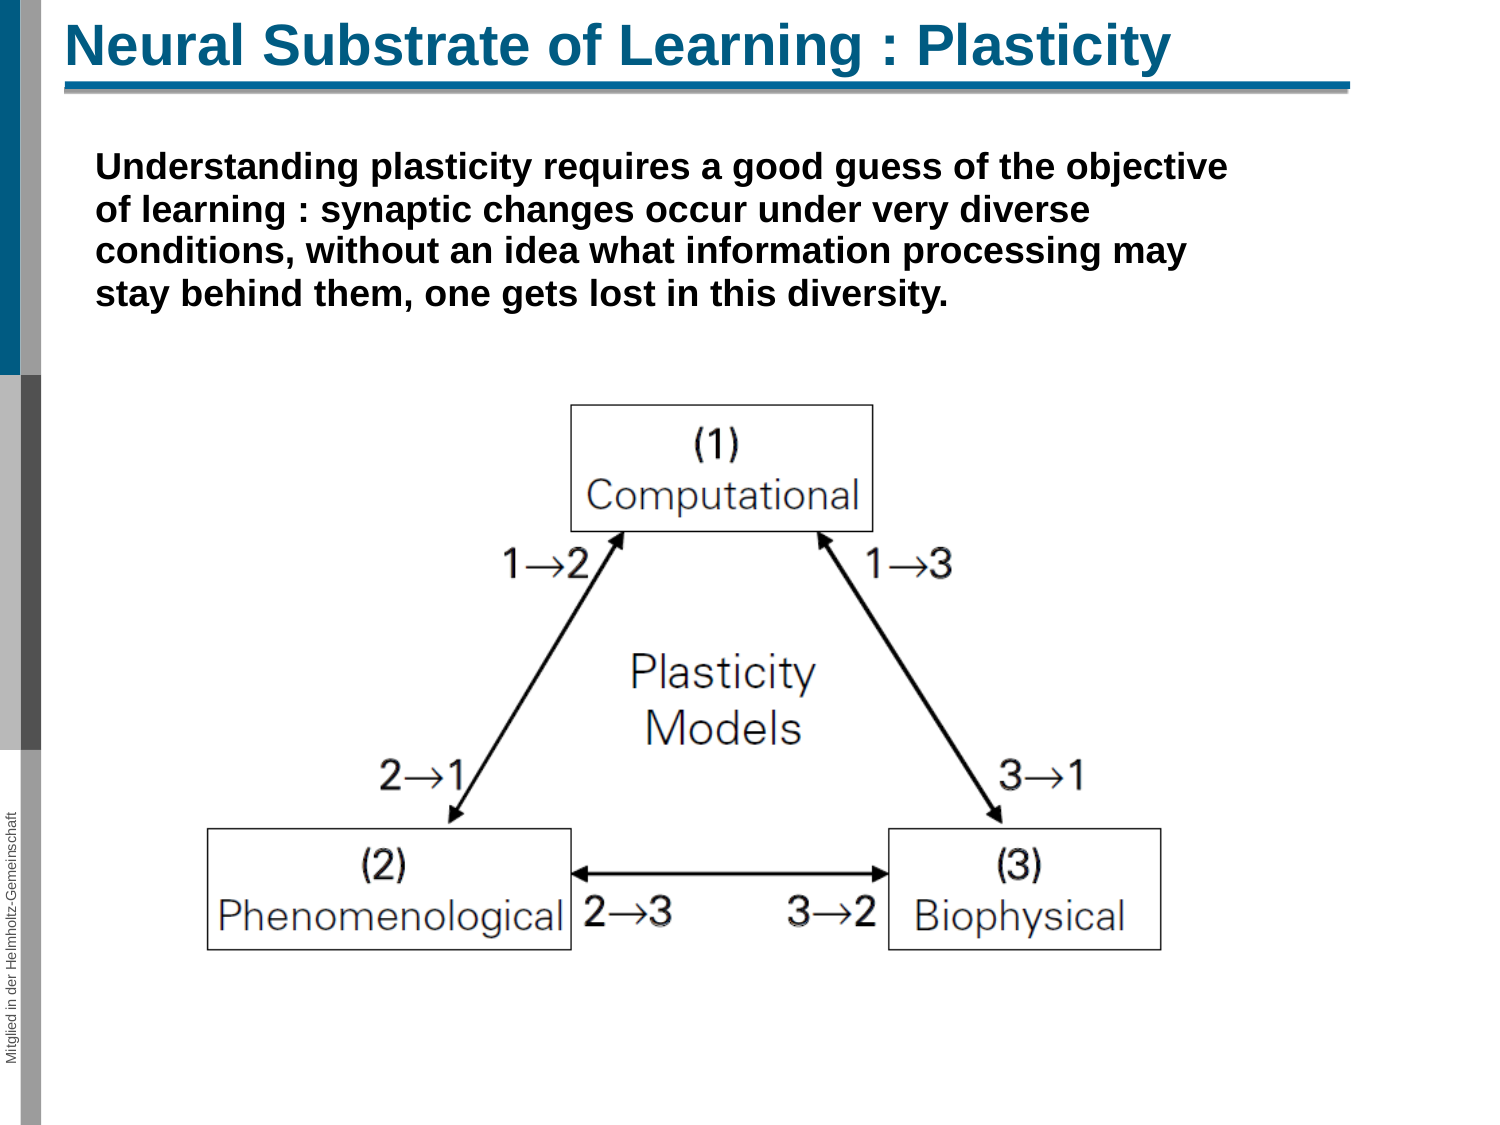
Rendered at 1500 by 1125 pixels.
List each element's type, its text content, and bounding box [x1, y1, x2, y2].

text_box Understanding plasticity requires a good guess of the objective of learning : synaptic changes occur under very diverse conditions, without an idea what information processing may stay behind them, one gets lost in this diversity. [80, 138, 1270, 322]
text_box Neural Substrate of Learning : Plasticity [64, 7, 1440, 102]
picture [195, 379, 1171, 961]
